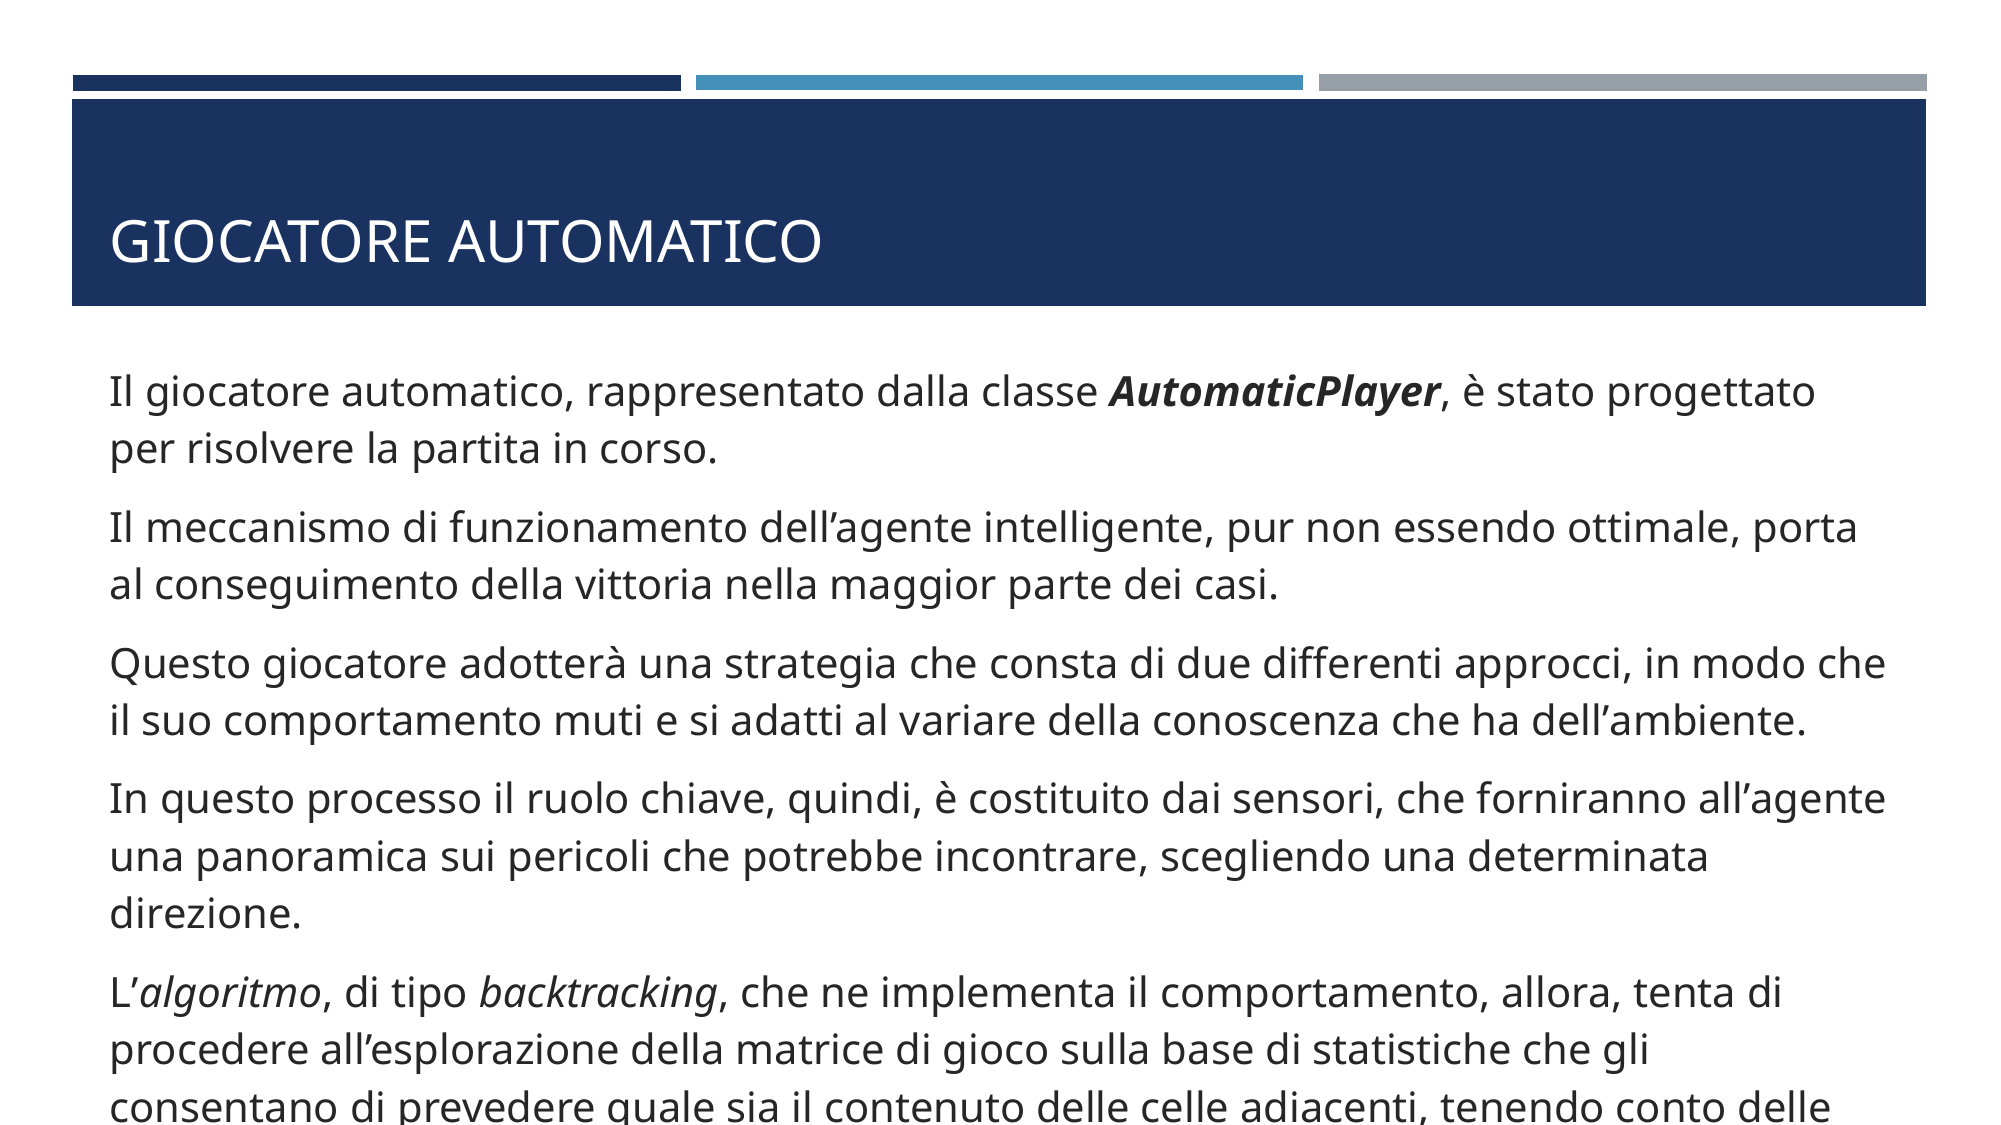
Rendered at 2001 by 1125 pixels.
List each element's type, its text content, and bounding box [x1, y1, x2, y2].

title Giocatore automatico [94, 119, 1904, 282]
text_box Il giocatore automatico, rappresentato dalla classe AutomaticPlayer, è stato progettato per risolvere la partita in corso. Il meccanismo di funzionamento dell’agente intelligente, pur non essendo ottimale, porta al conseguimento della vittoria nella maggior parte dei casi. Questo giocatore adotterà una strategia che consta di due differenti approcci, in modo che il suo comportamento muti e si adatti al variare della conoscenza che ha dell’ambiente. In questo processo il ruolo chiave, quindi, è costituito dai sensori, che forniranno all’agente una panoramica sui pericoli che potrebbe incontrare, scegliendo una determinata direzione. L’algoritmo, di tipo backtracking, che ne implementa il comportamento, allora, tenta di procedere all’esplorazione della matrice di gioco sulla base di statistiche che gli consentano di prevedere quale sia il contenuto delle celle adiacenti, tenendo conto delle informazioni acquisite fino a quel momento. [94, 349, 1904, 1084]
